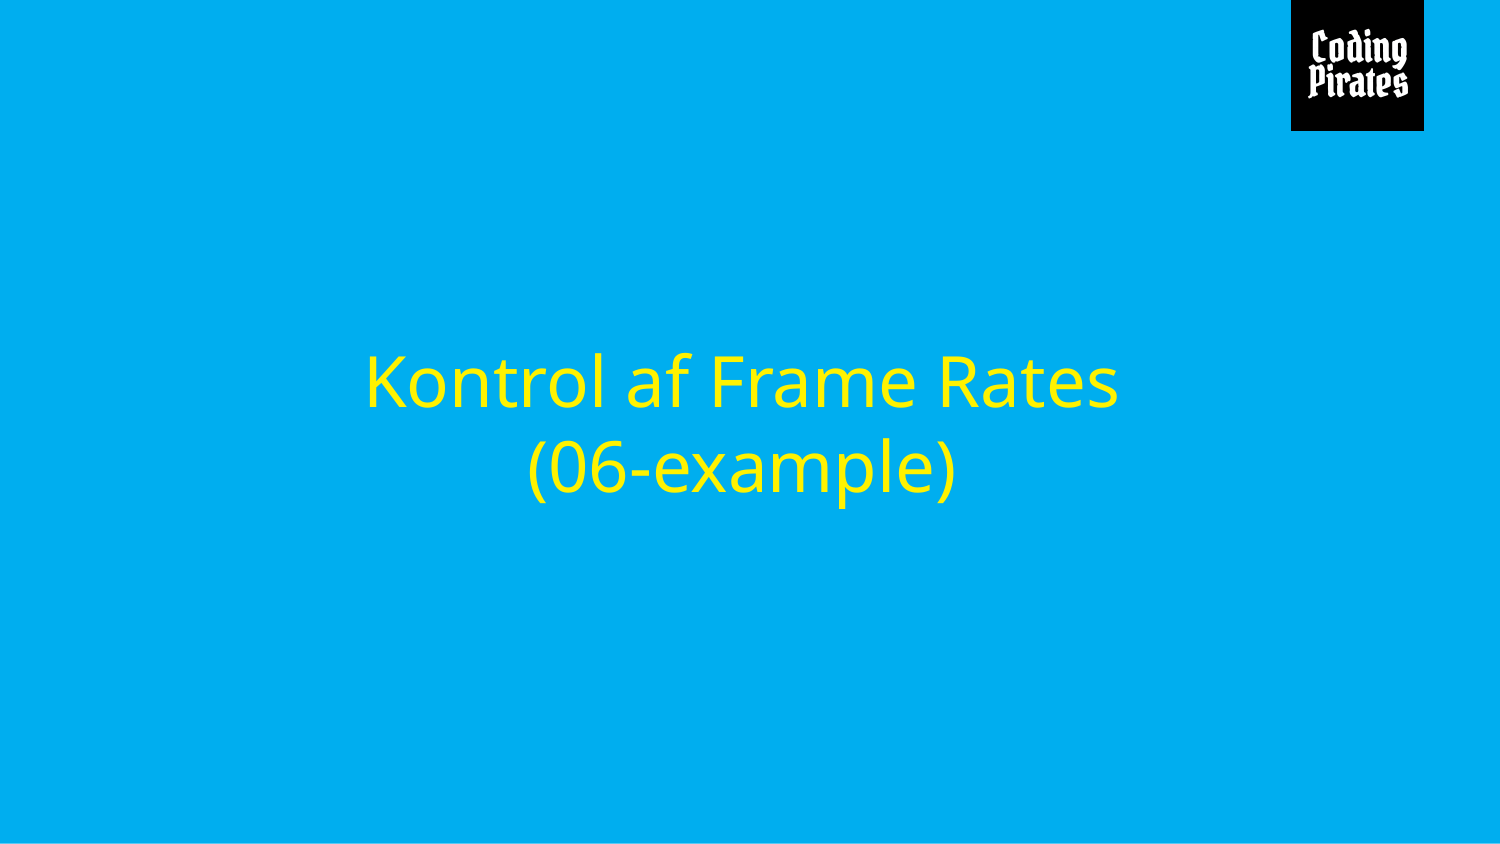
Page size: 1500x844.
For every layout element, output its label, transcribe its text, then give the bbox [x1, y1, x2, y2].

picture [1292, 0, 1423, 130]
title Kontrol af Frame Rates (06-example) [12, 352, 1472, 491]
